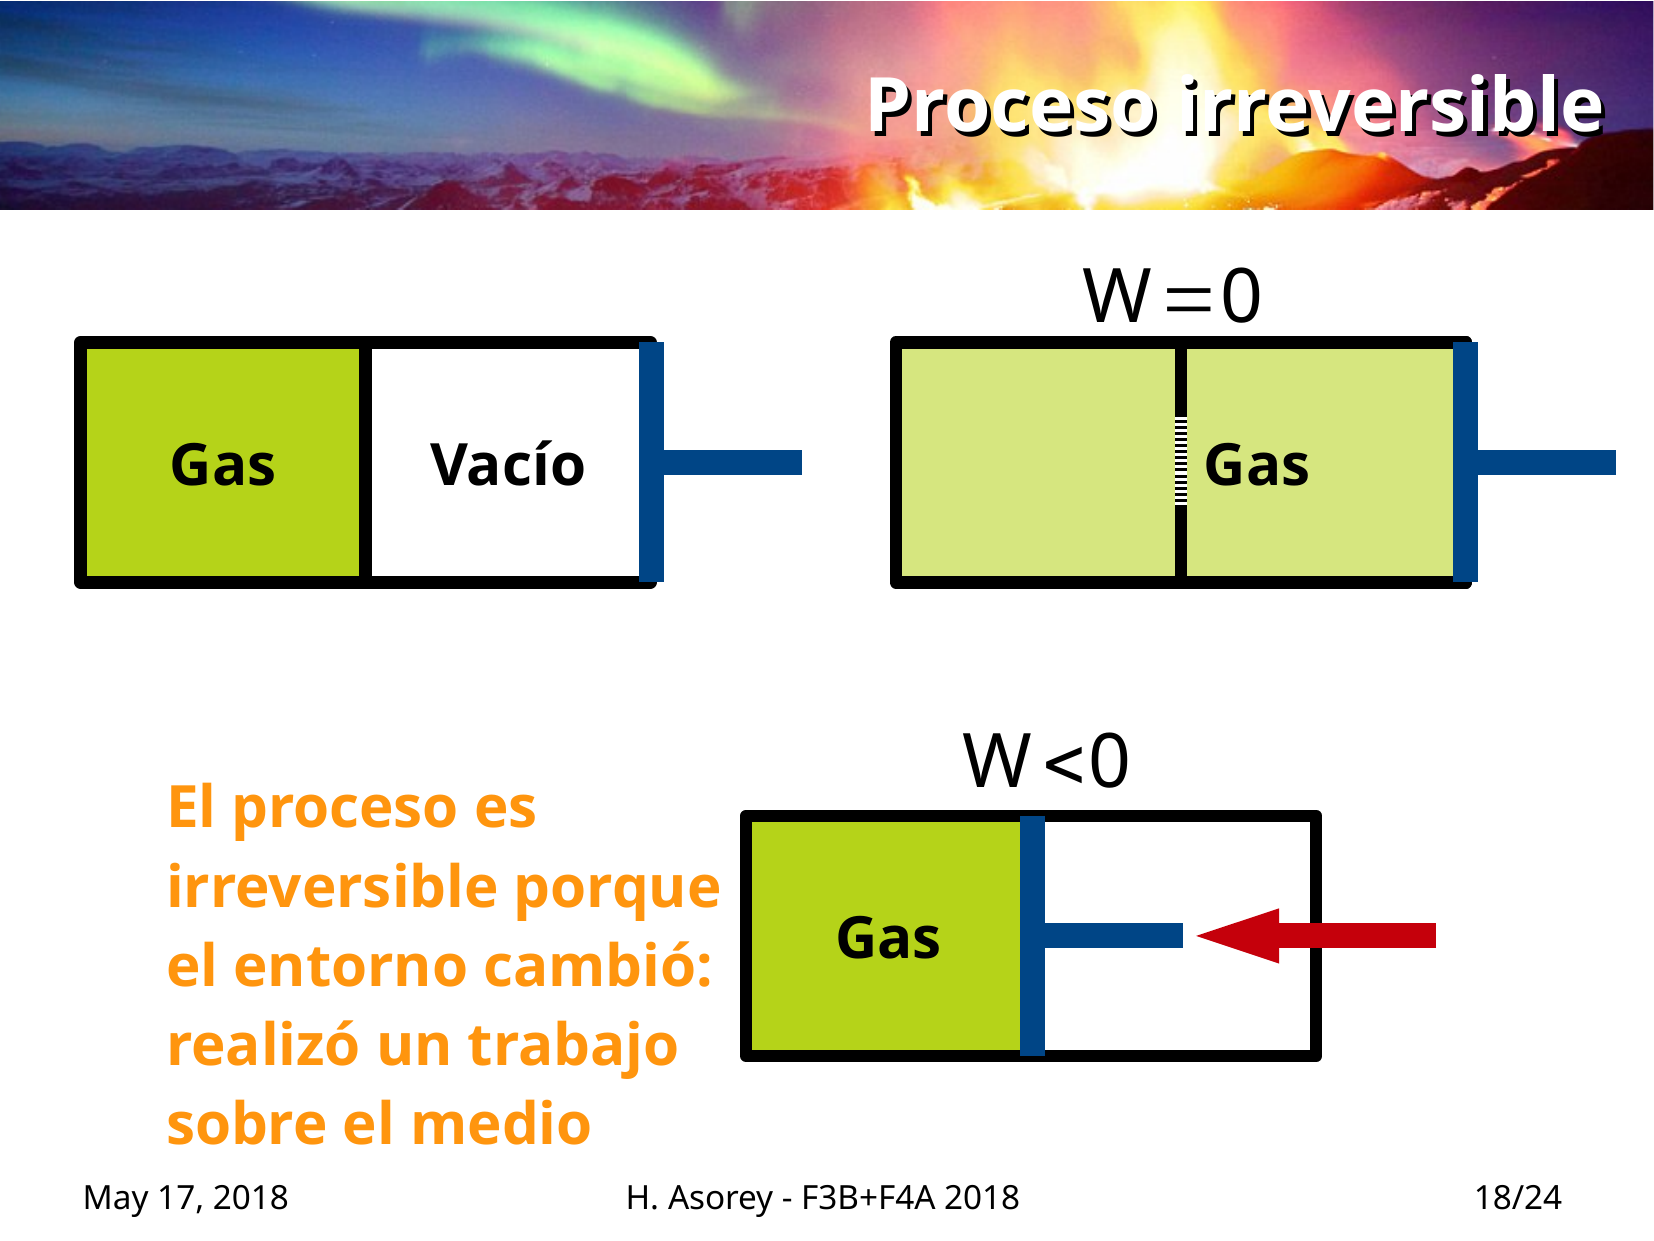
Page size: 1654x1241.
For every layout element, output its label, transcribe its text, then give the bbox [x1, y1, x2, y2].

title Proceso irreversible [45, 15, 1606, 191]
chart [953, 715, 1149, 807]
chart [1073, 250, 1281, 343]
picture [0, 1, 1654, 210]
text_box Gas [895, 342, 1175, 583]
text_box Gas [1187, 349, 1453, 576]
text_box El proceso es irreversible porque el entorno cambió: realizó un trabajo sobre el medio [151, 758, 752, 1129]
text_box Gas [752, 815, 1025, 1056]
text_box Vacío [365, 342, 651, 583]
text_box Gas [80, 342, 365, 583]
